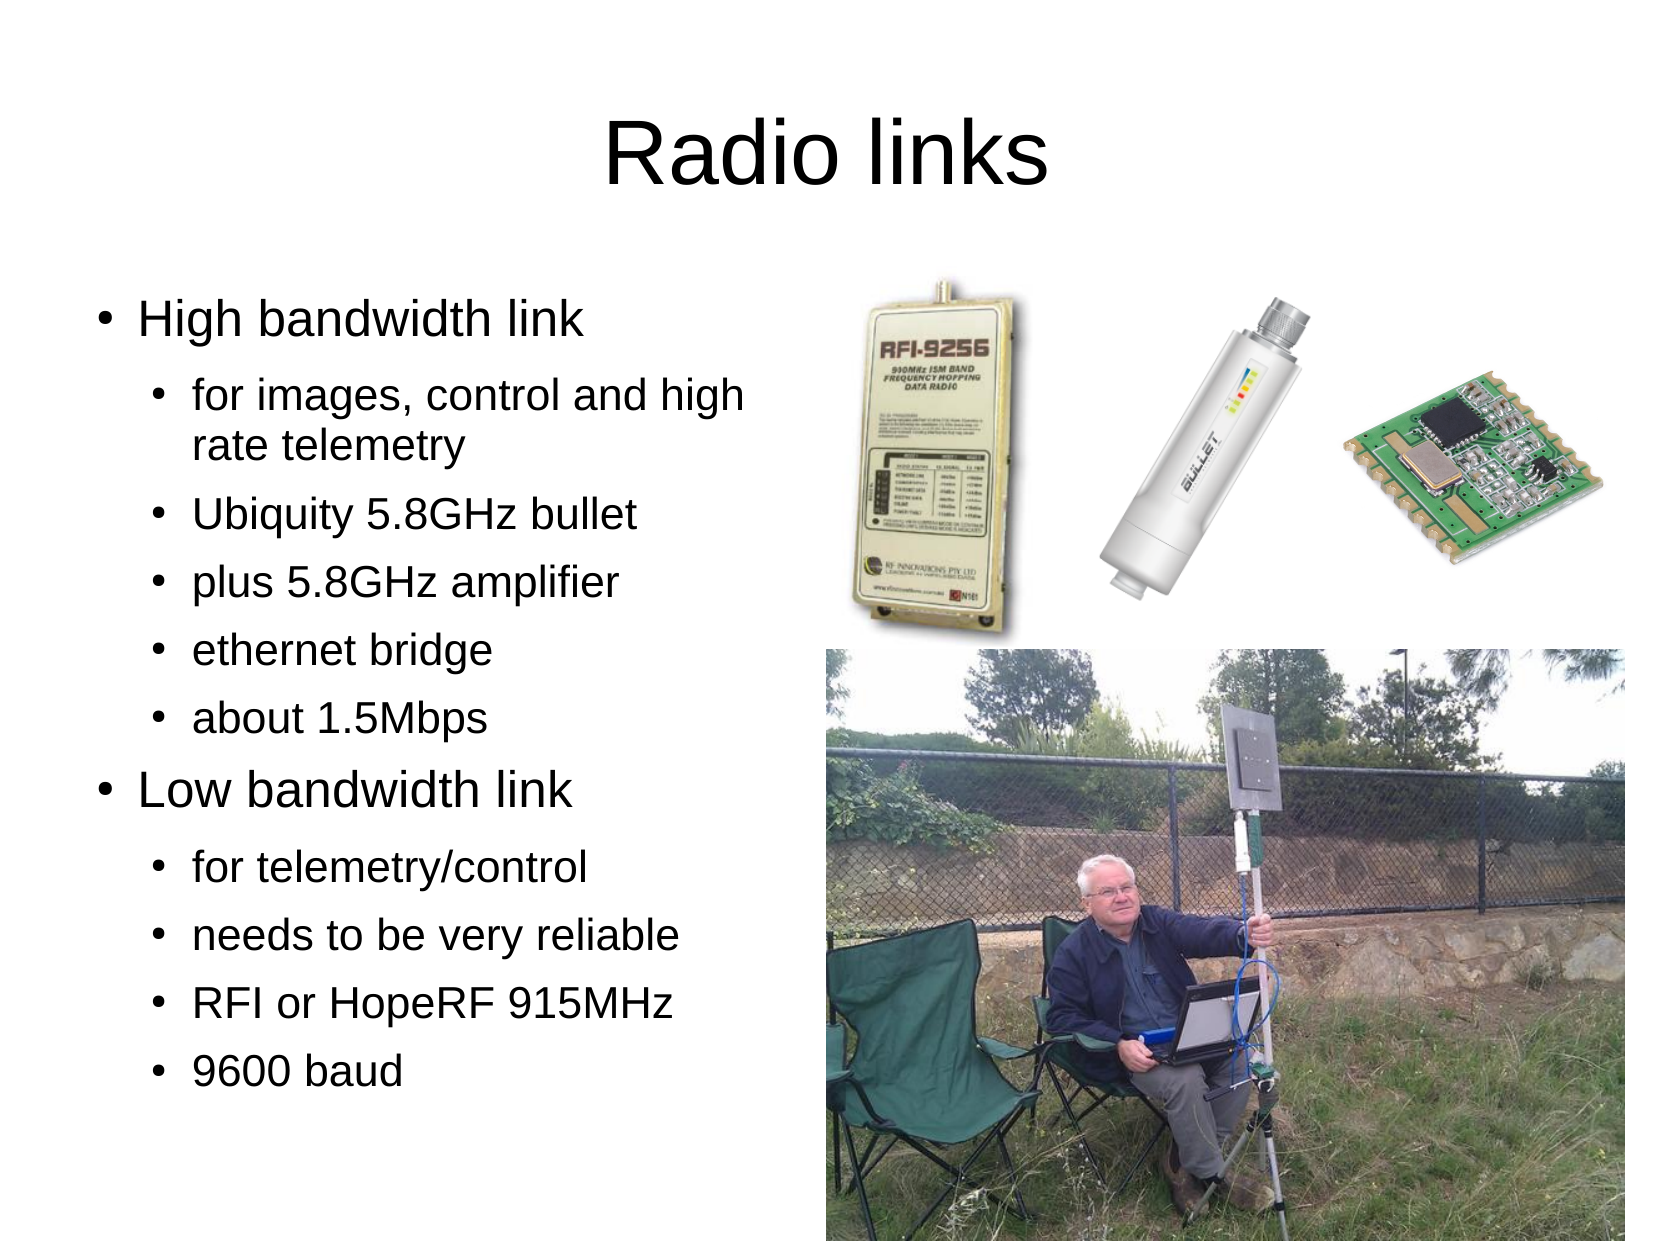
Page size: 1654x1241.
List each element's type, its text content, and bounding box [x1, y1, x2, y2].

list High bandwidth link for images, control and high rate telemetry Ubiquity 5.8GHz bullet plus 5.8GHz amplifier ethernet bridge about 1.5Mbps Low bandwidth link for telemetry/control needs to be very reliable RFI or HopeRF 915MHz 9600 baud [82, 290, 809, 1109]
picture [826, 265, 1625, 1241]
title Radio links [82, 49, 1571, 257]
